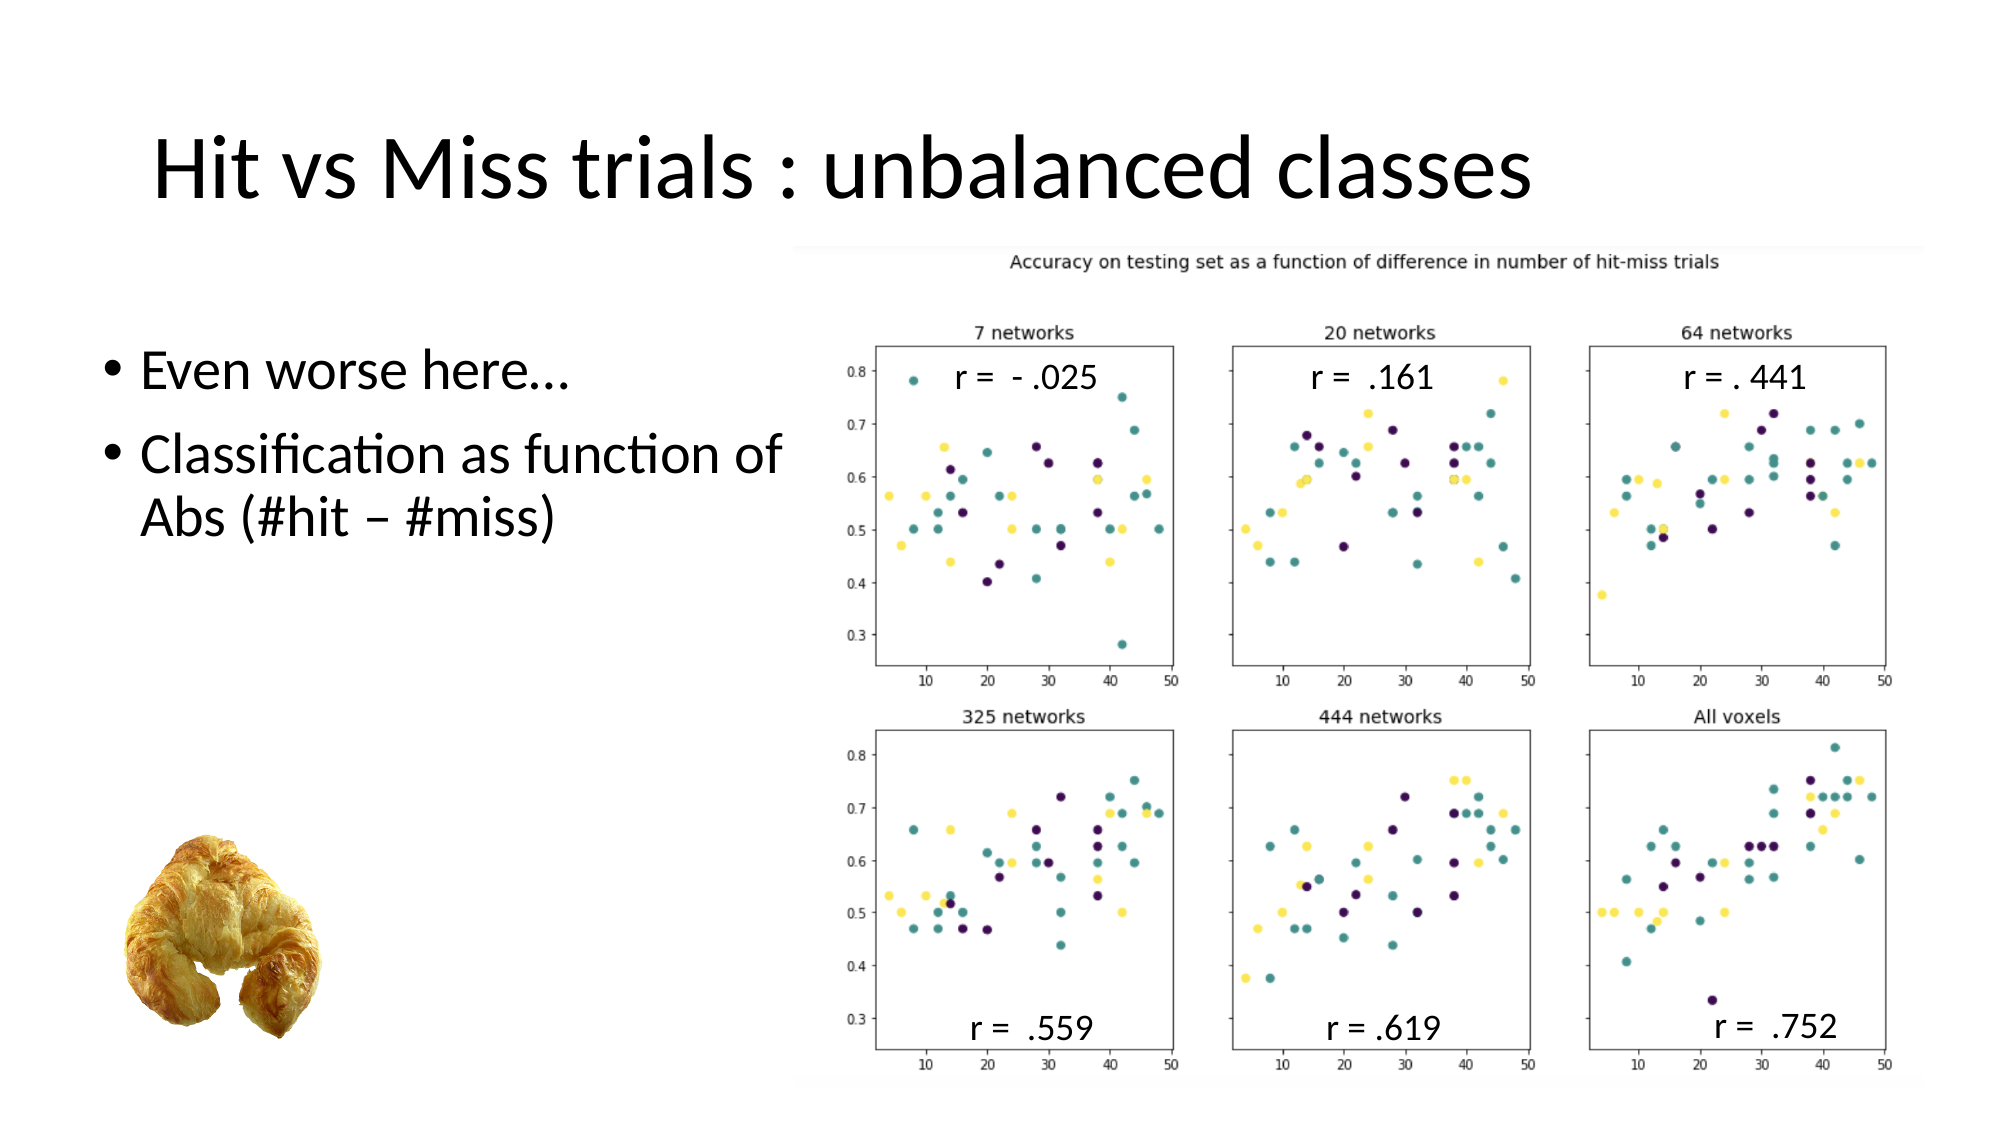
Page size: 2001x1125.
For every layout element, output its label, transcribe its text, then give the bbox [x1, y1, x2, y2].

text_box r = .161 [1295, 344, 1501, 405]
text_box r = .619 [1310, 995, 1517, 1056]
picture [114, 827, 332, 1046]
text_box r = .559 [955, 995, 1161, 1056]
text_box r = .752 [1699, 993, 1905, 1054]
text_box r = - .025 [939, 344, 1145, 405]
text_box r = . 441 [1668, 344, 1874, 405]
picture [793, 246, 1924, 1087]
text_box Even worse here… Classification as function of Abs (#hit – #miss) [87, 332, 817, 1047]
title Hit vs Miss trials : unbalanced classes [137, 59, 1863, 278]
